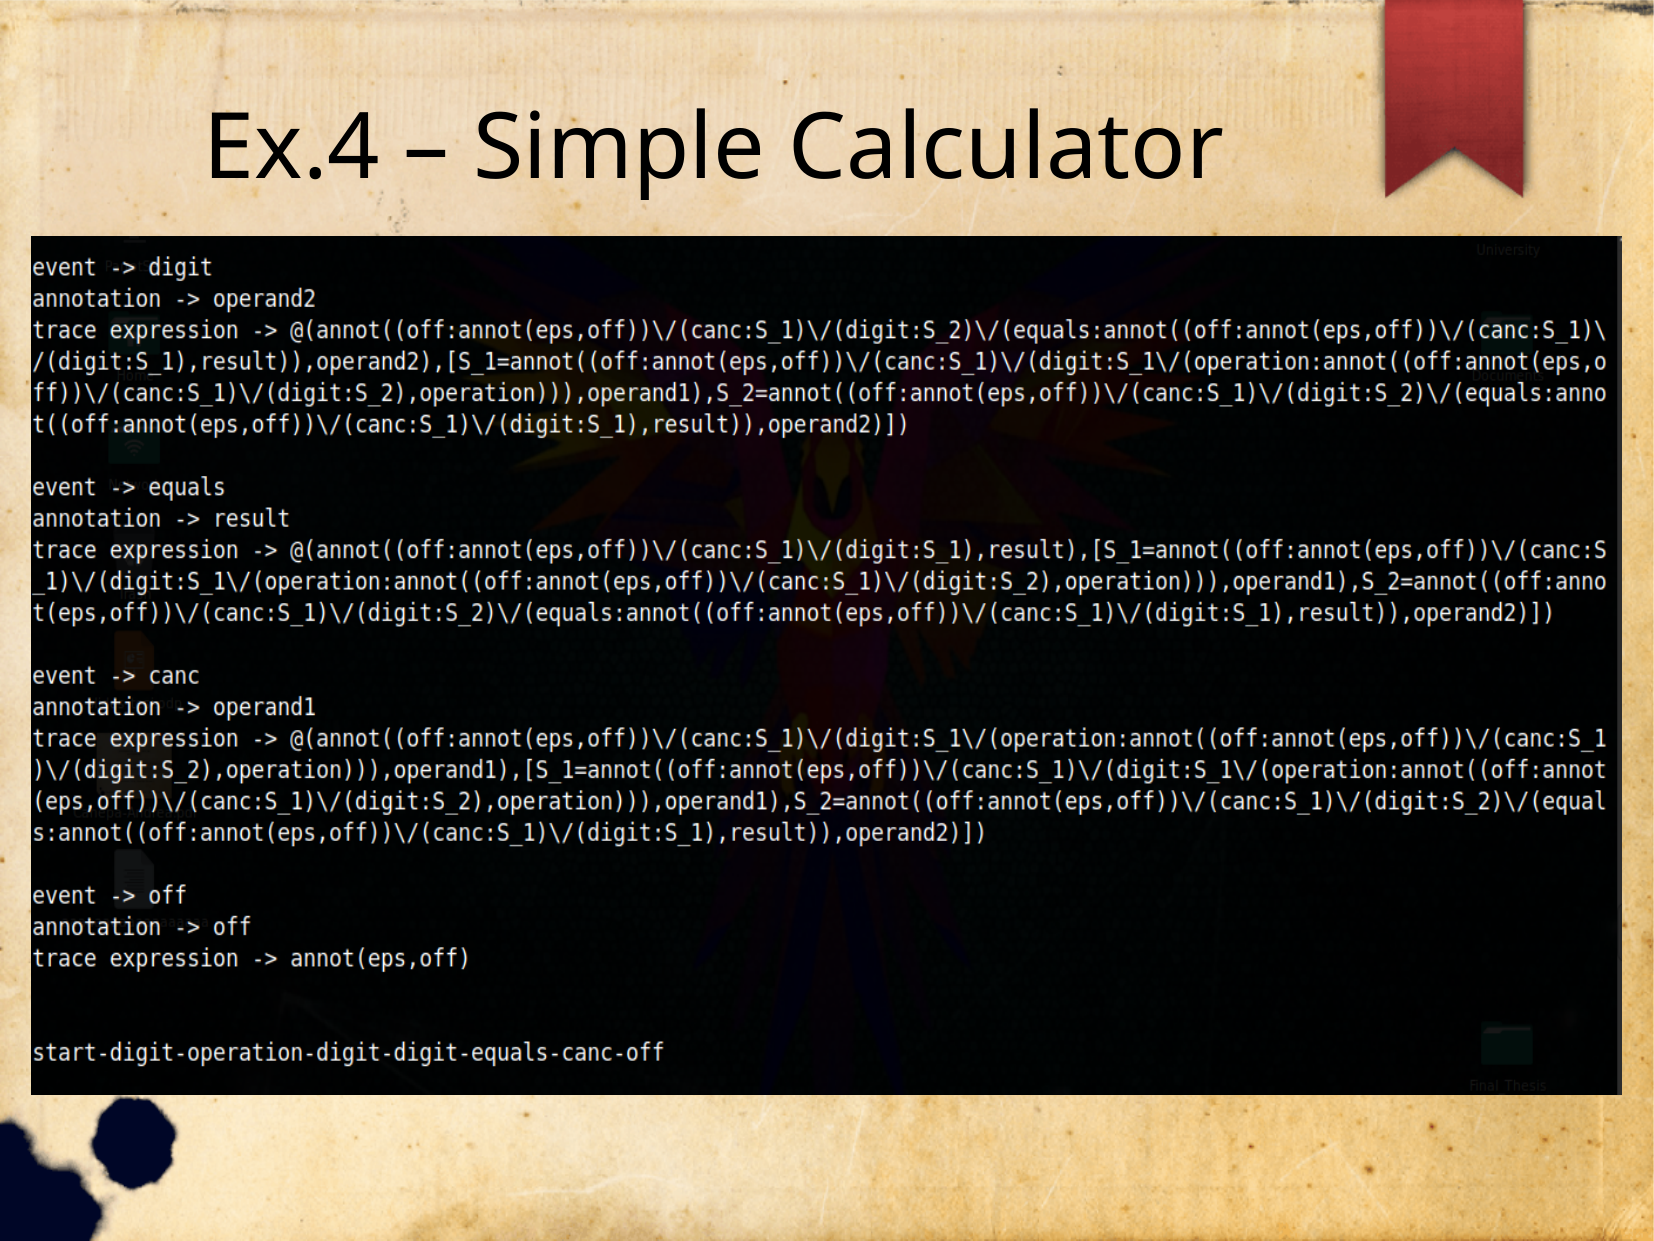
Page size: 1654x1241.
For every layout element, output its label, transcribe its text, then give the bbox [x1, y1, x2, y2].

title Ex.4 – Simple Calculator [82, 49, 1347, 236]
picture [0, 0, 1654, 1241]
